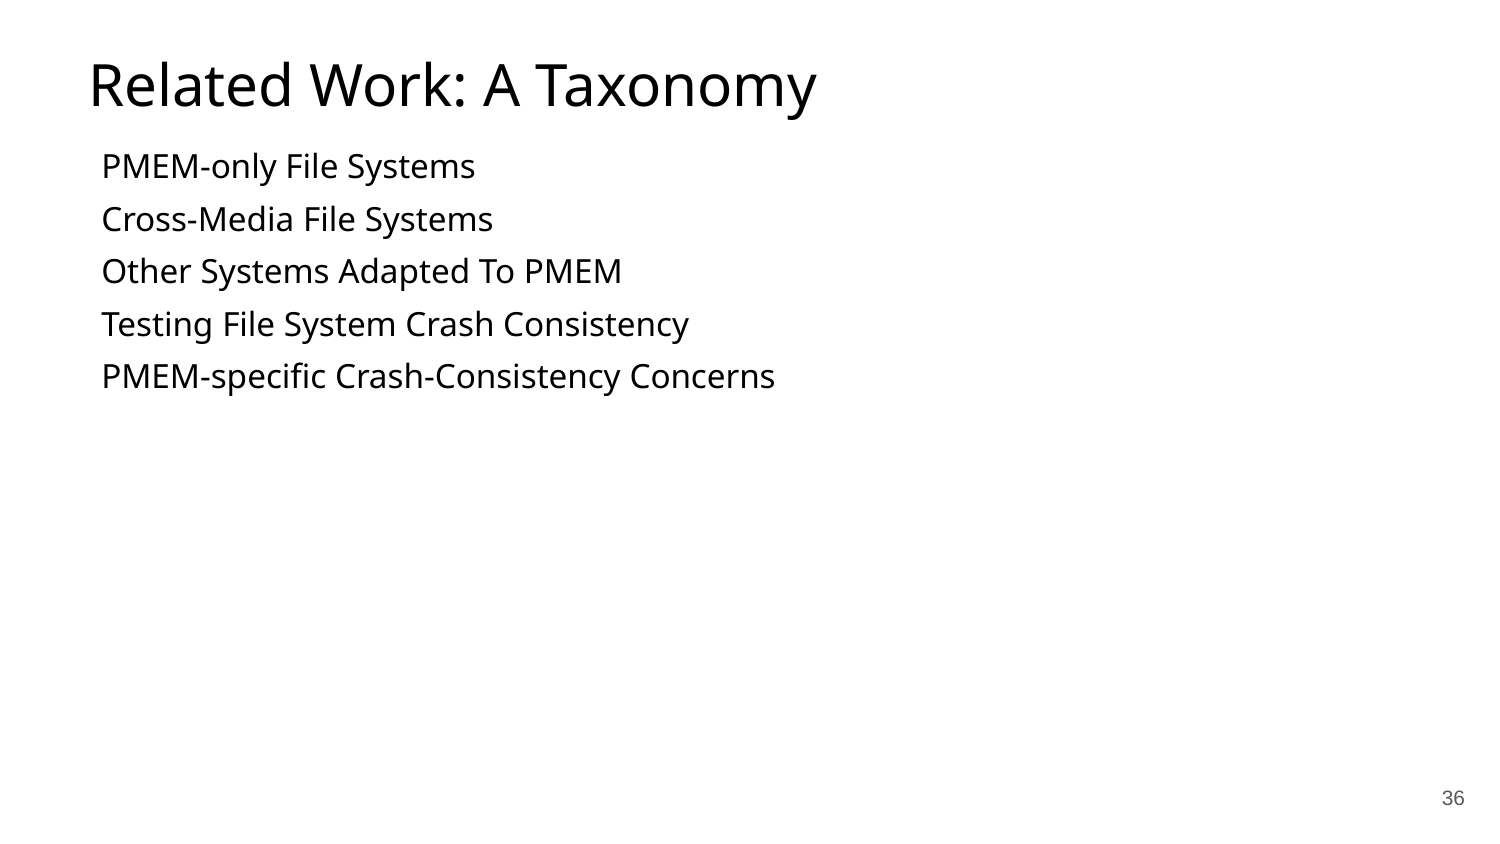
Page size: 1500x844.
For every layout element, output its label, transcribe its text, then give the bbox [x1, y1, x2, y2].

title Related Work: A Taxonomy [73, 33, 1466, 165]
text_box PMEM-only File Systems Cross-Media File Systems Other Systems Adapted To PMEM Testing File System Crash Consistency PMEM-specific Crash-Consistency Concerns [86, 130, 1441, 776]
slide_number <number> [1389, 764, 1480, 830]
